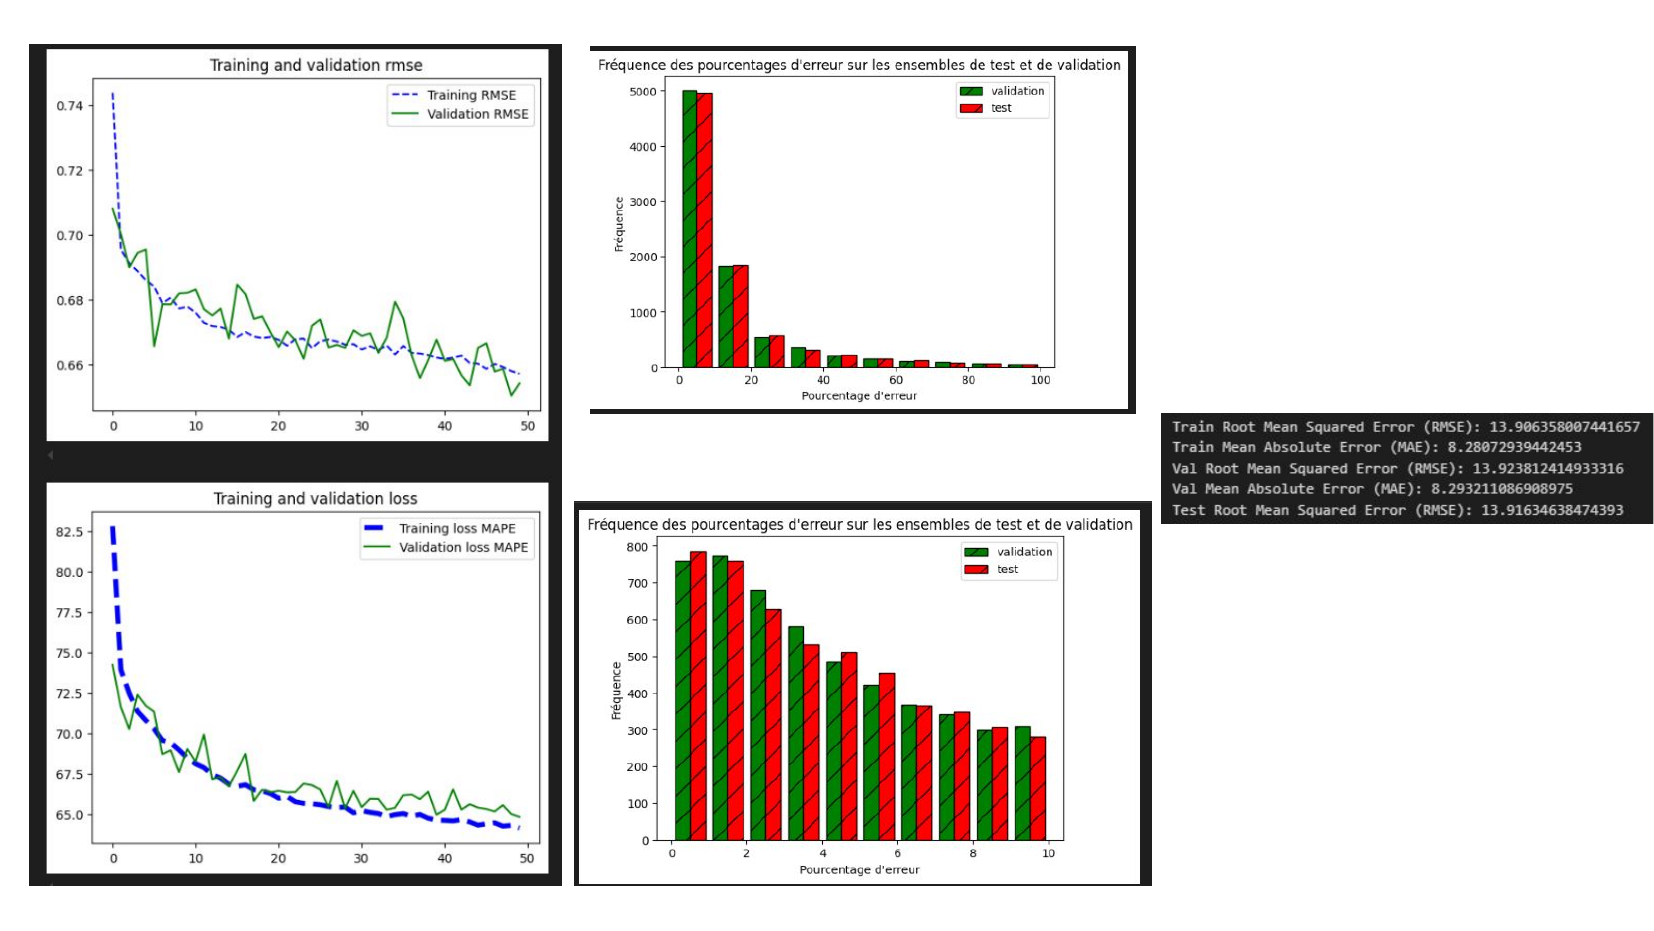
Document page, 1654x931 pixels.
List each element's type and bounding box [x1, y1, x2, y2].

picture [1161, 413, 1654, 524]
picture [590, 46, 1136, 414]
picture [29, 44, 562, 886]
picture [574, 501, 1152, 886]
